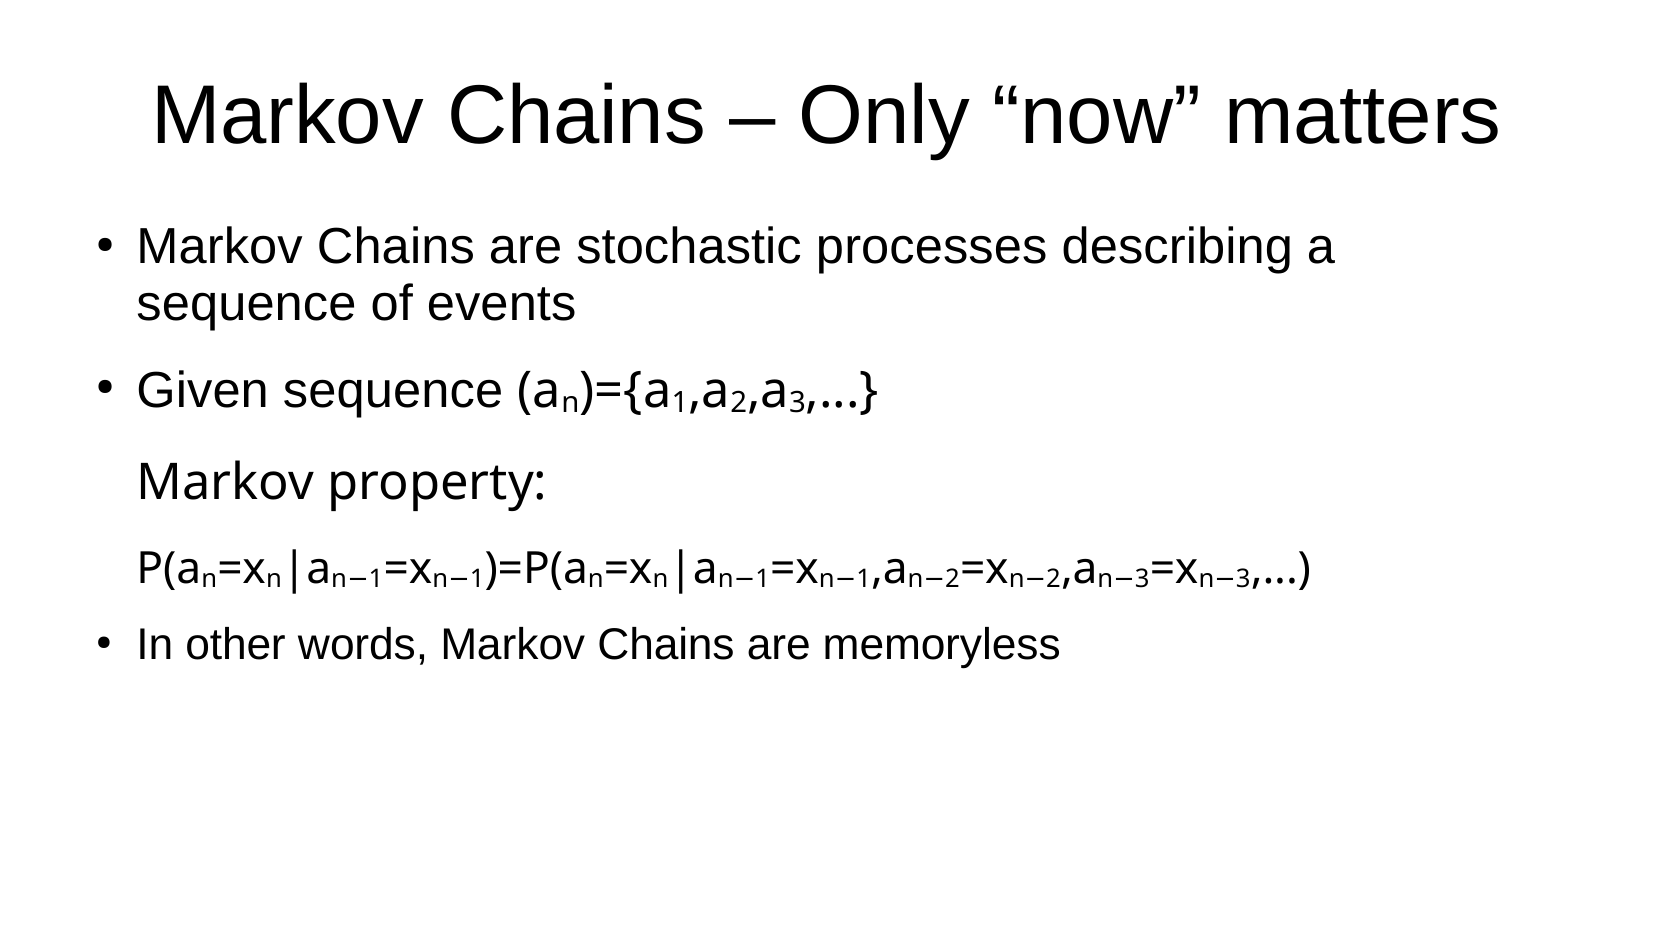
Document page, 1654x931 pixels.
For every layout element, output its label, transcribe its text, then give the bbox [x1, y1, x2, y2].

title Markov Chains – Only “now” matters [82, 37, 1571, 193]
list Markov Chains are stochastic processes describing a sequence of events Given sequence (an)={a1,a2,a3,...} Markov property: P(an=xn|an−1=xn−1)=P(an=xn|an−1=xn−1,an−2=xn−2,an−3=xn−3,...) In other words, Markov Chains are memoryless [82, 217, 1571, 758]
